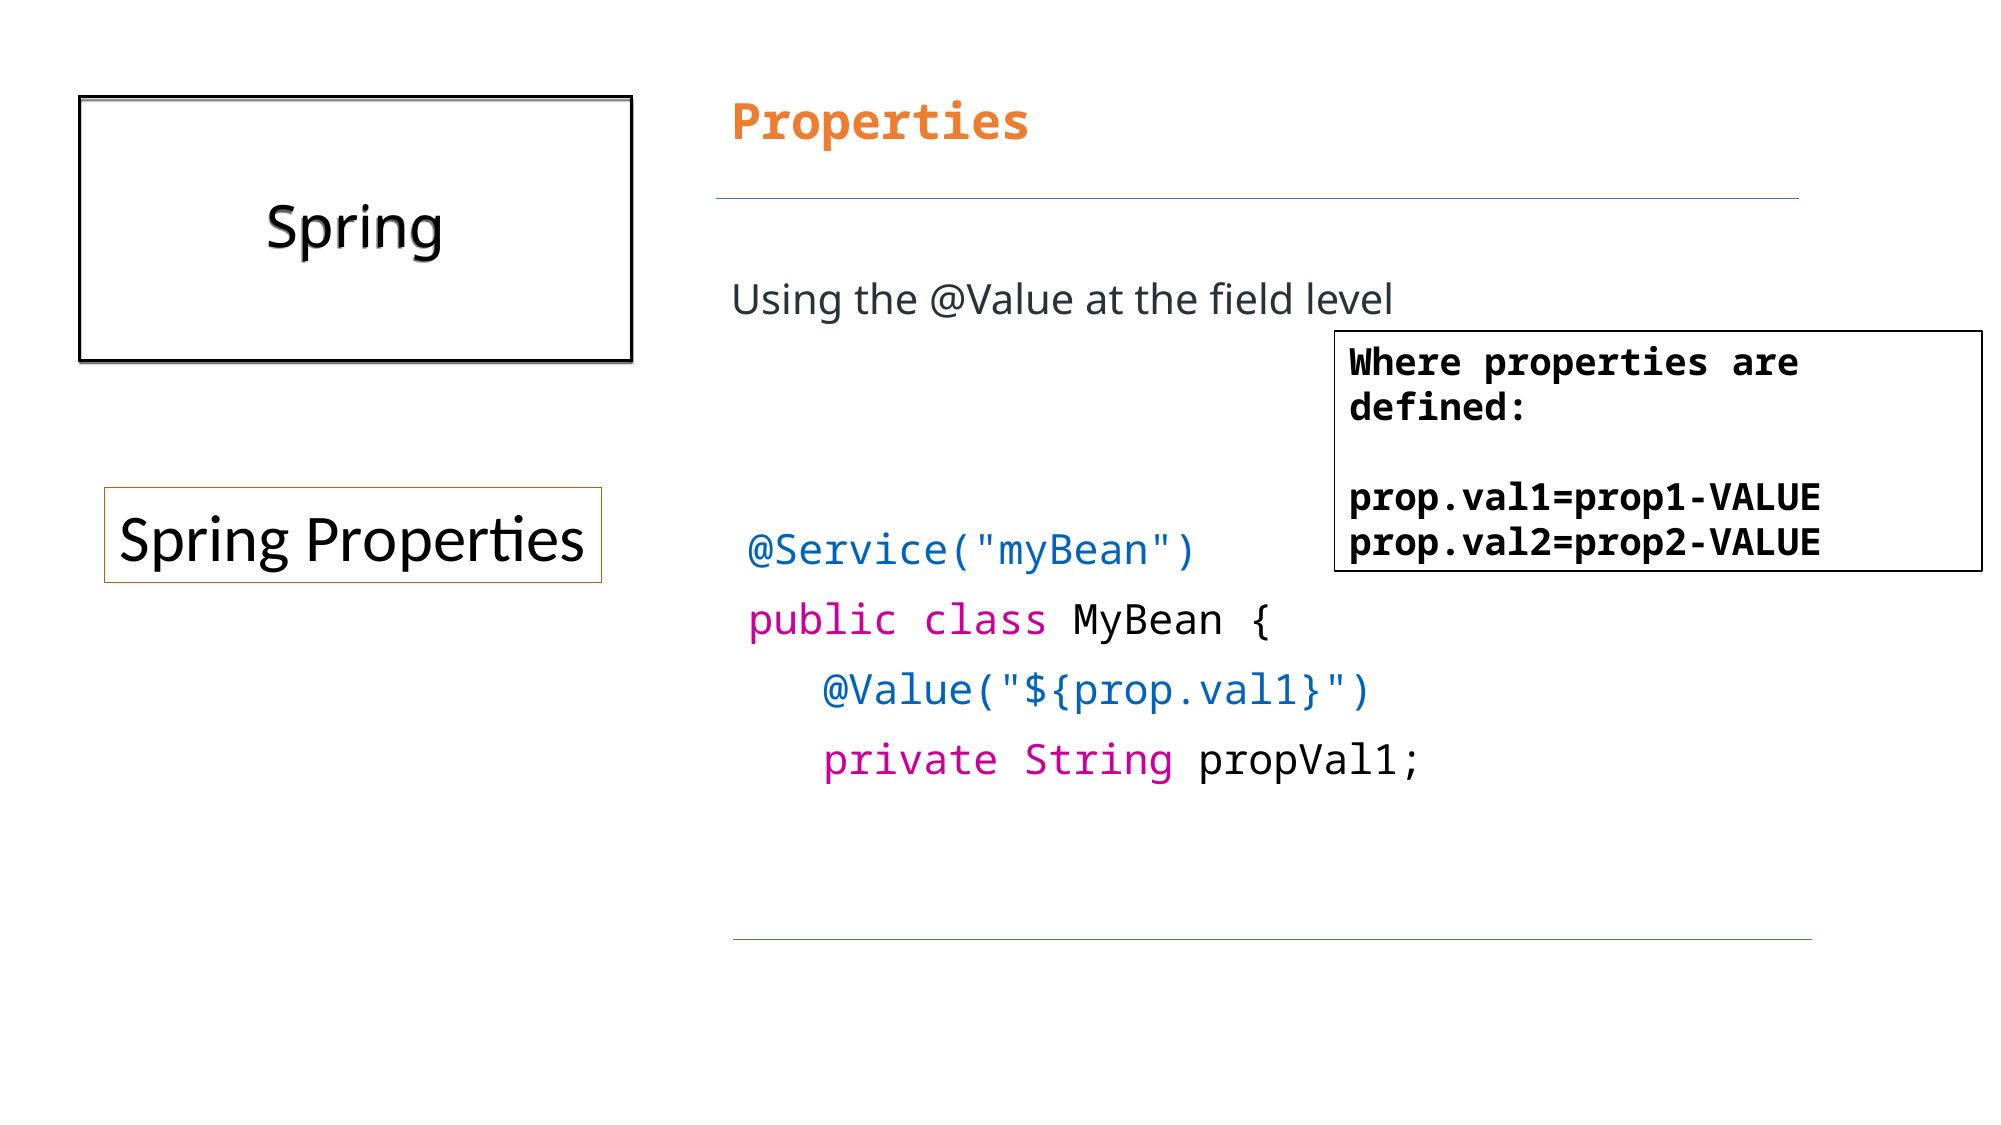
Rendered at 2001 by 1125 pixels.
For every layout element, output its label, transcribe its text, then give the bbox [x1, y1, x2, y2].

text_box Spring Properties [105, 488, 602, 583]
title Spring [79, 96, 632, 361]
text_box Properties [715, 81, 1716, 158]
text_box Using the @Value at the field level [715, 265, 1716, 331]
text_box @Service("myBean") public class MyBean { @Value("${prop.val1}") private String propVal1; [1335, 528, 1817, 570]
text_box Where properties are defined: prop.val1=prop1-VALUE prop.val2=prop2-VALUE [1334, 330, 1982, 528]
text_box @Service("myBean") public class MyBean { @Value("${prop.val1}") private String propVal1; [733, 520, 1817, 860]
